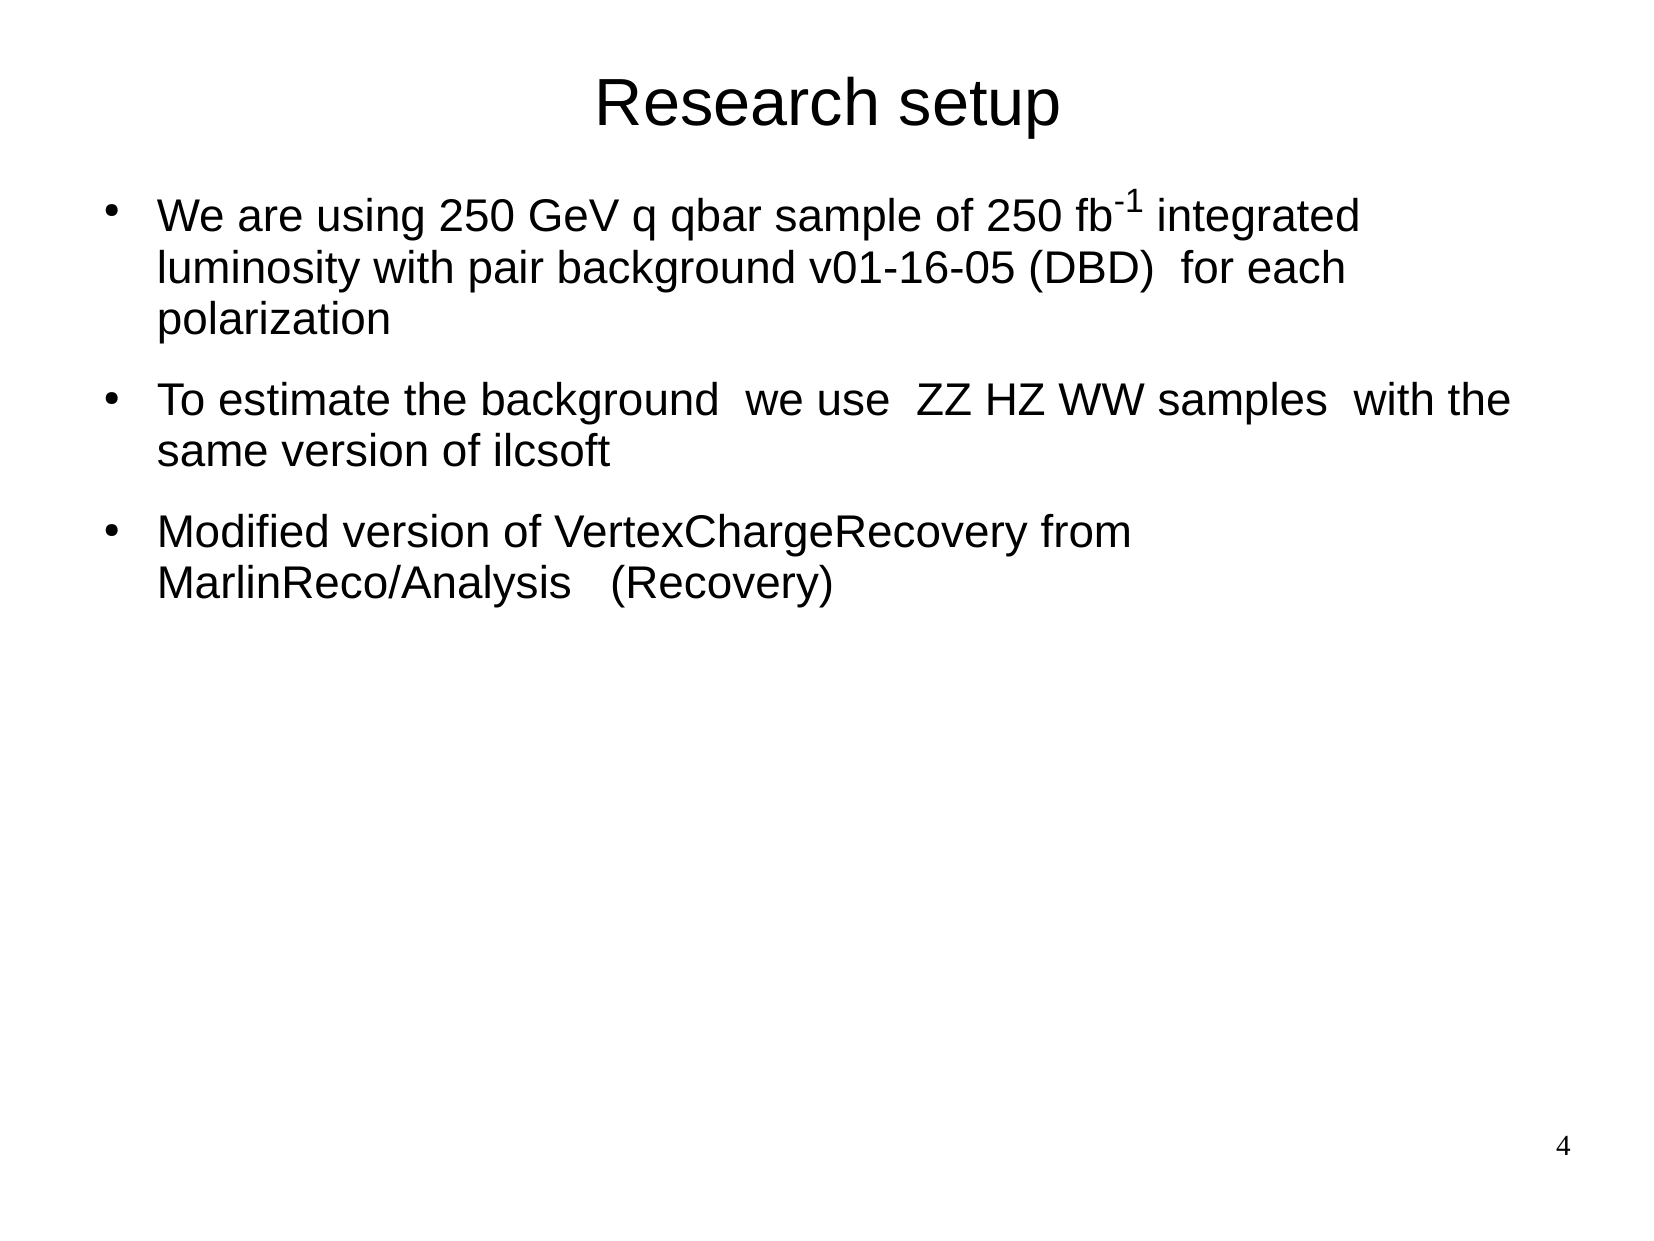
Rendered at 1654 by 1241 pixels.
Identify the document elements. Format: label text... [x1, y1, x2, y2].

title Research setup [85, 52, 1571, 153]
list We are using 250 GeV q qbar sample of 250 fb-1 integrated luminosity with pair background v01-16-05 (DBD) for each polarization To estimate the background we use ZZ HZ WW samples with the same version of ilcsoft Modified version of VertexChargeRecovery from MarlinReco/Analysis (Recovery) [85, 182, 1531, 1171]
